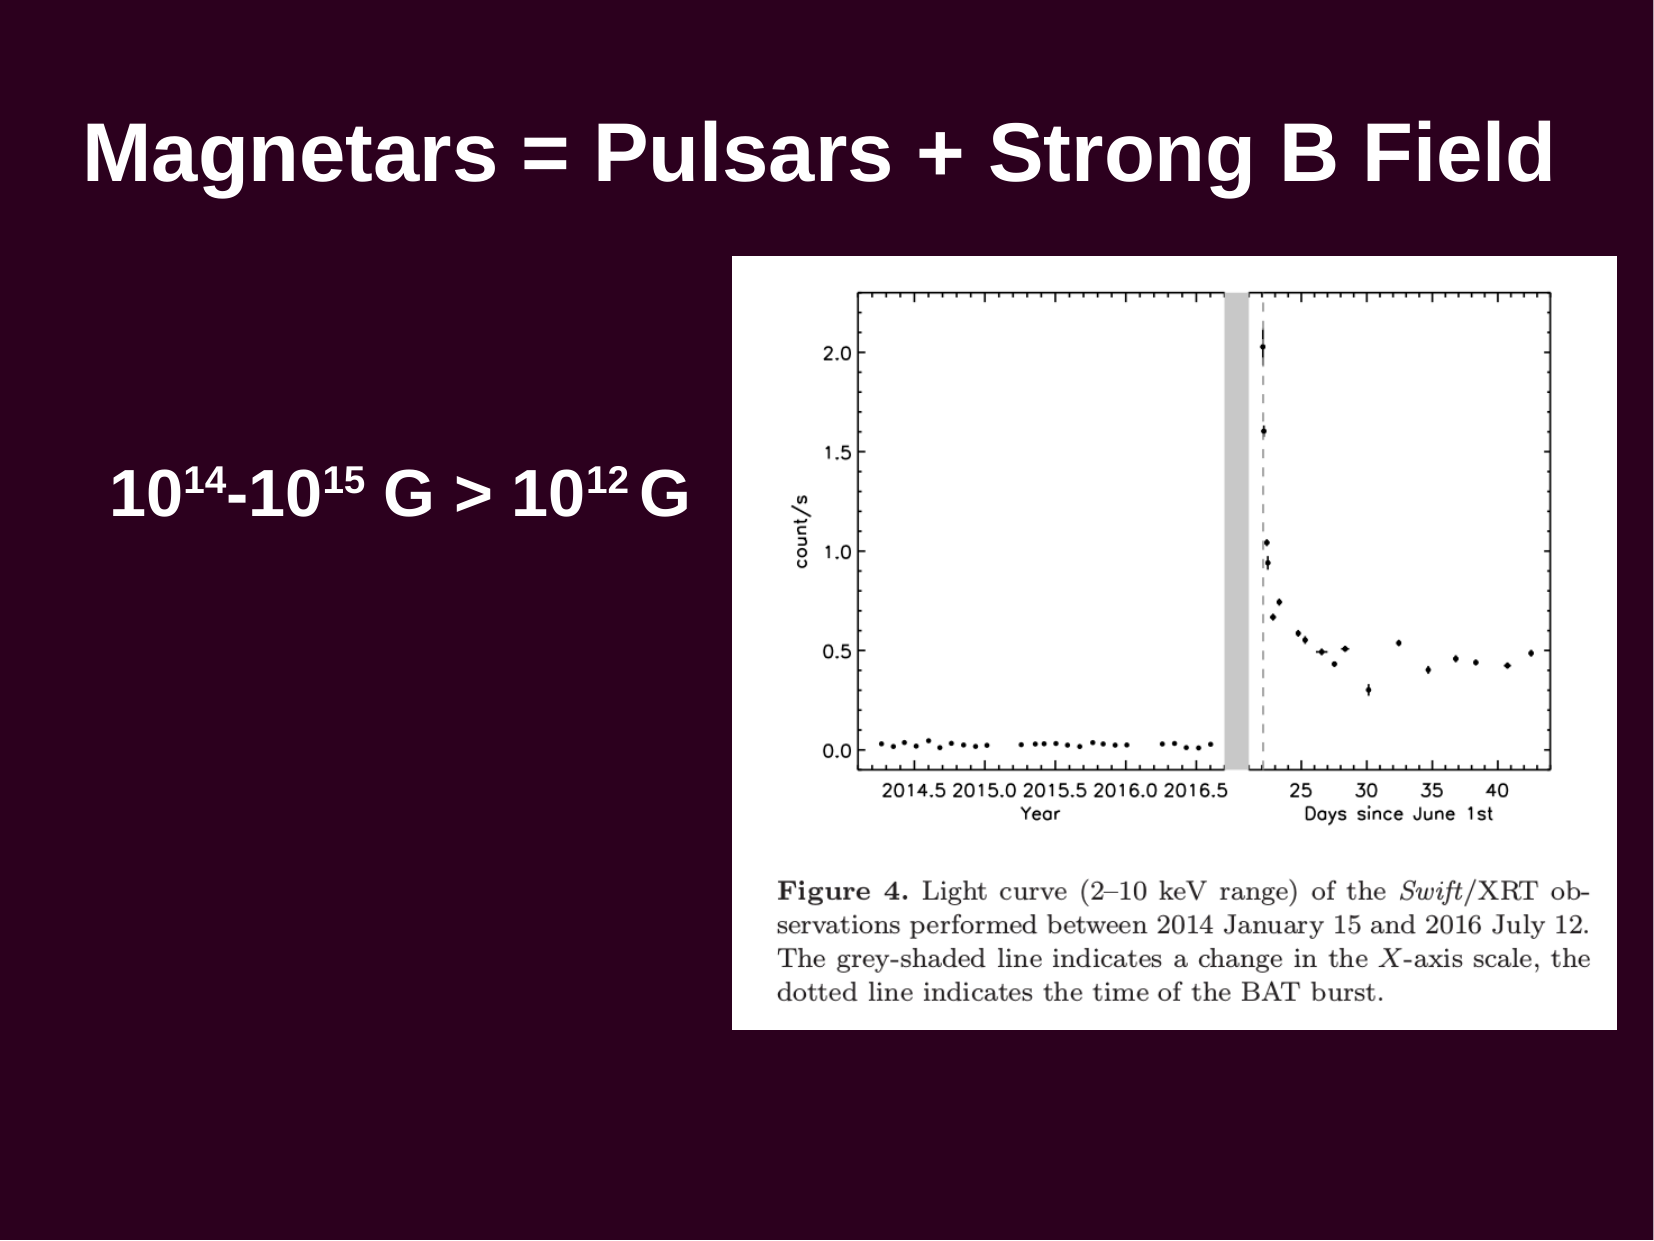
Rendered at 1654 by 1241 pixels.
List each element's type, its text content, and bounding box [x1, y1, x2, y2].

picture [732, 256, 1617, 1030]
title Magnetars = Pulsars + Strong B Field [82, 49, 1571, 257]
text_box 1014-1015 G > 1012 G [94, 448, 709, 541]
